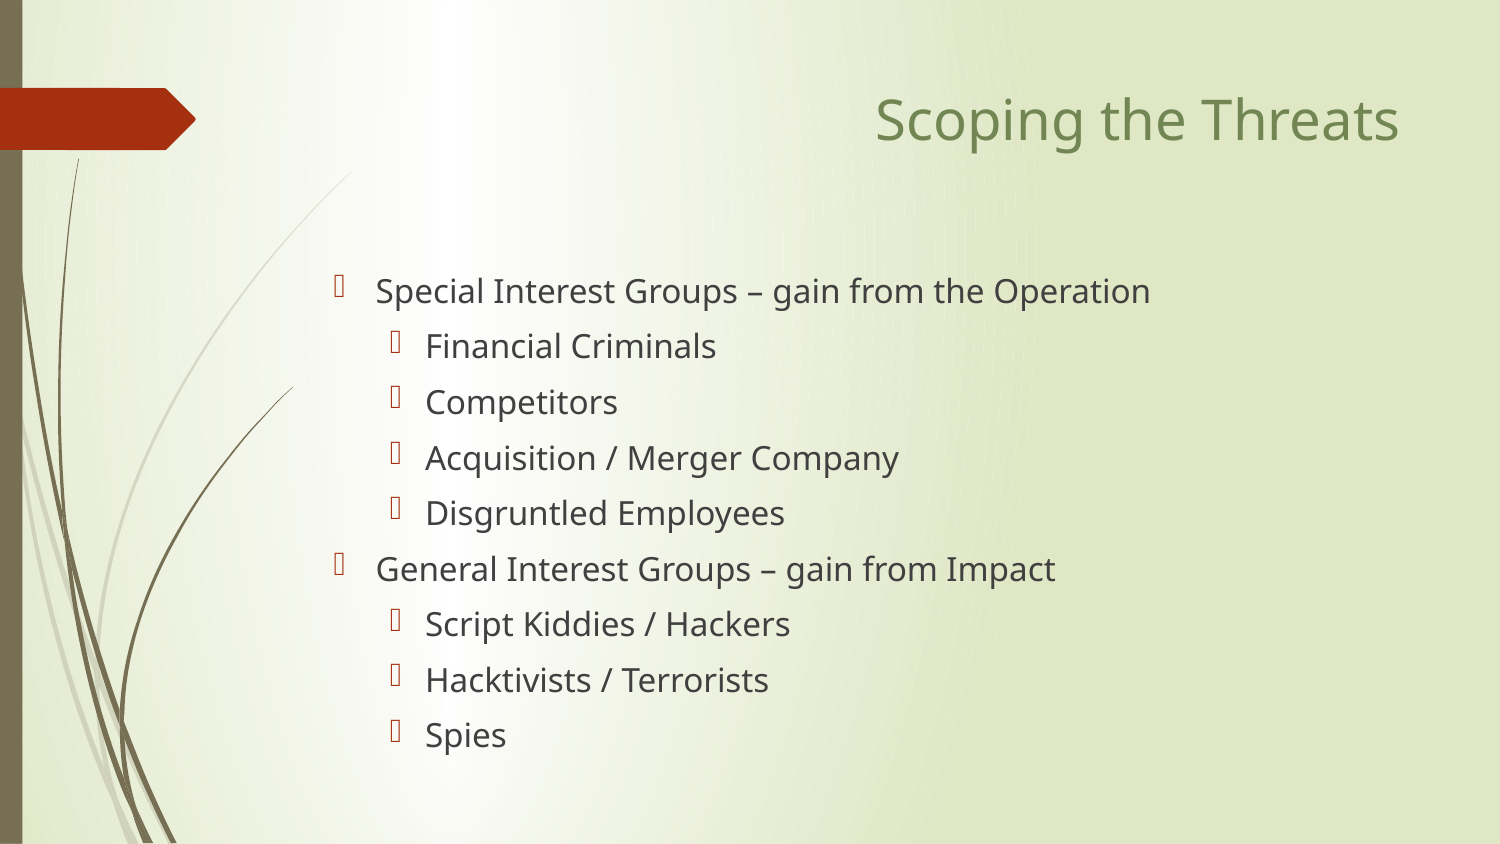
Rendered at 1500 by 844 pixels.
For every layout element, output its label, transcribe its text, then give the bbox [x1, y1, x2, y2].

title Scoping the Threats [319, 76, 1416, 235]
list Special Interest Groups – gain from the Operation Financial Criminals Competitors Acquisition / Merger Company Disgruntled Employees General Interest Groups – gain from Impact Script Kiddies / Hackers Hacktivists / Terrorists Spies [318, 262, 1416, 728]
